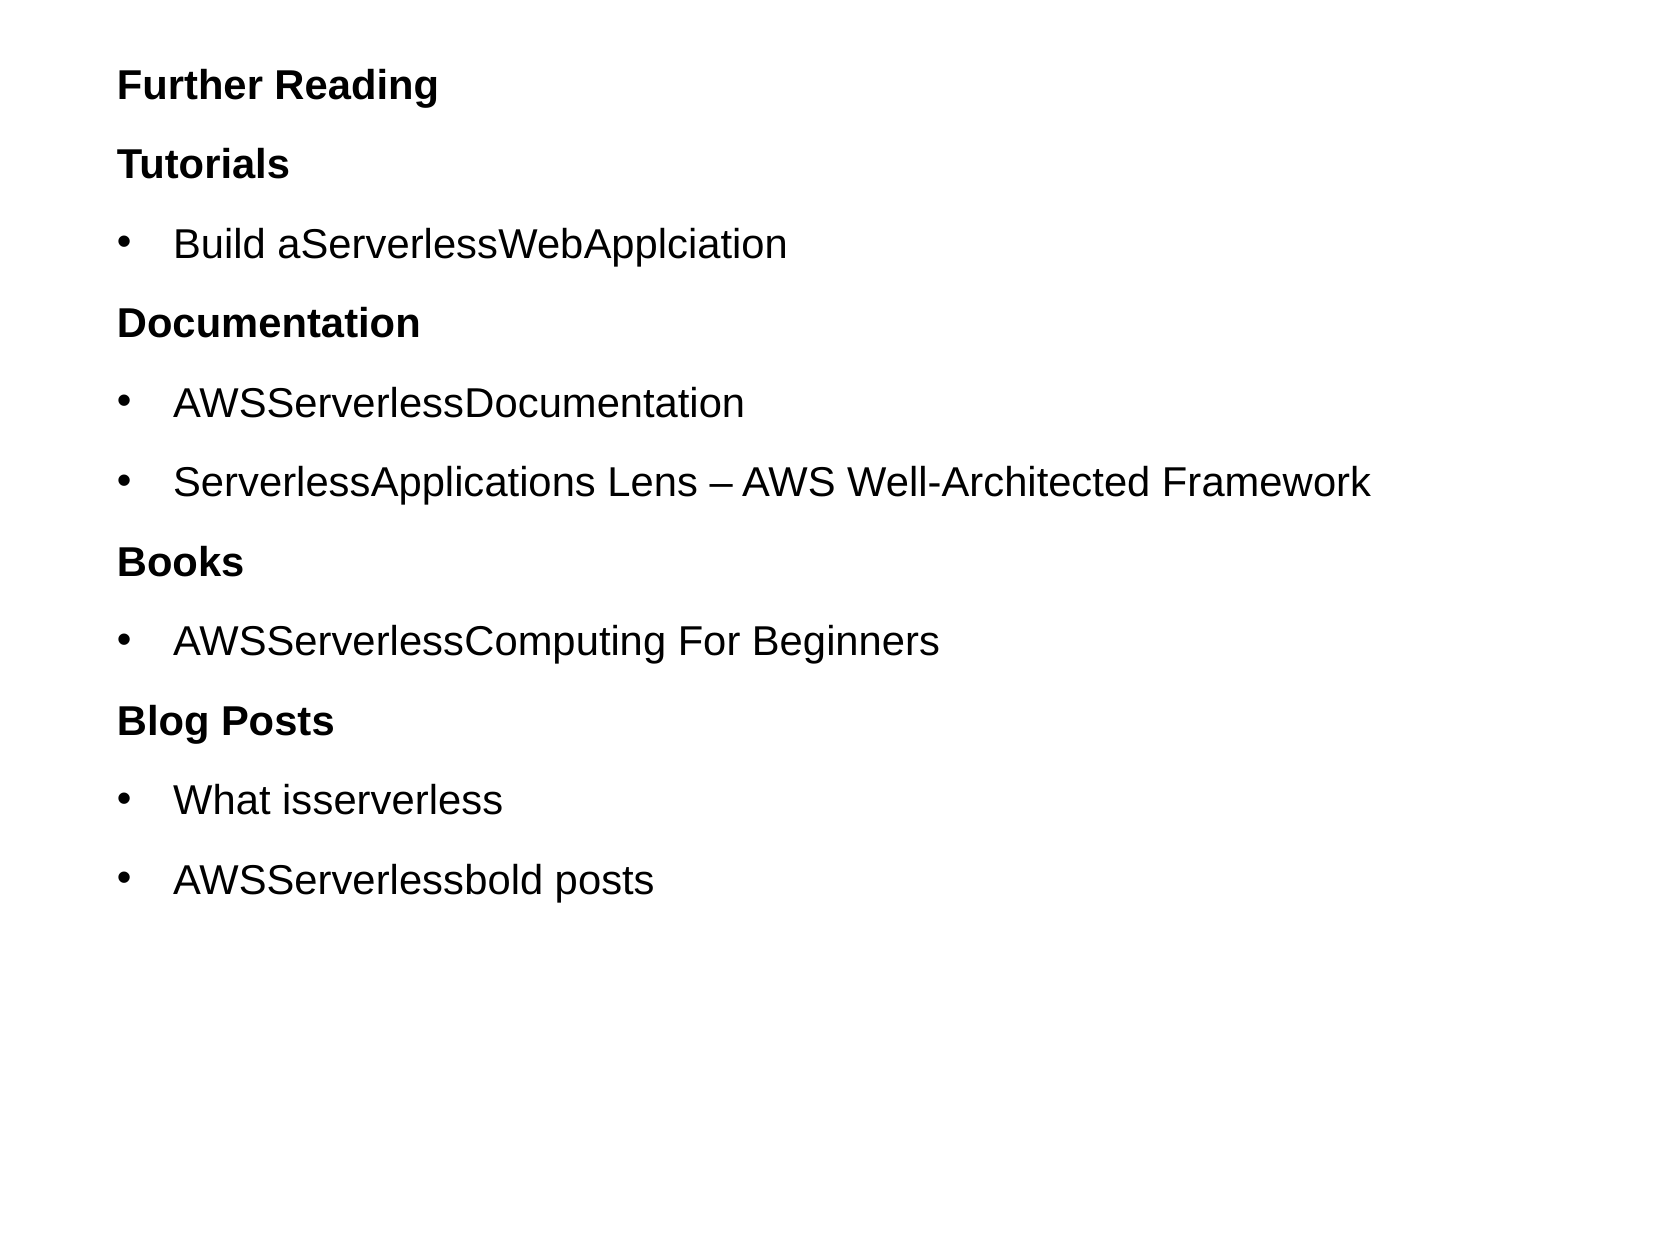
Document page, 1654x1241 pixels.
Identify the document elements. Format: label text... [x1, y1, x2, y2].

text_box Further Reading Tutorials Build a Serverless Web Applciation Documentation AWS Serverless Documentation Serverless Applications Lens – AWS Well-Architected Framework Books AWS Serverless Computing For Beginners Blog Posts What is serverless AWS Serverless bold posts [116, 57, 1654, 1013]
